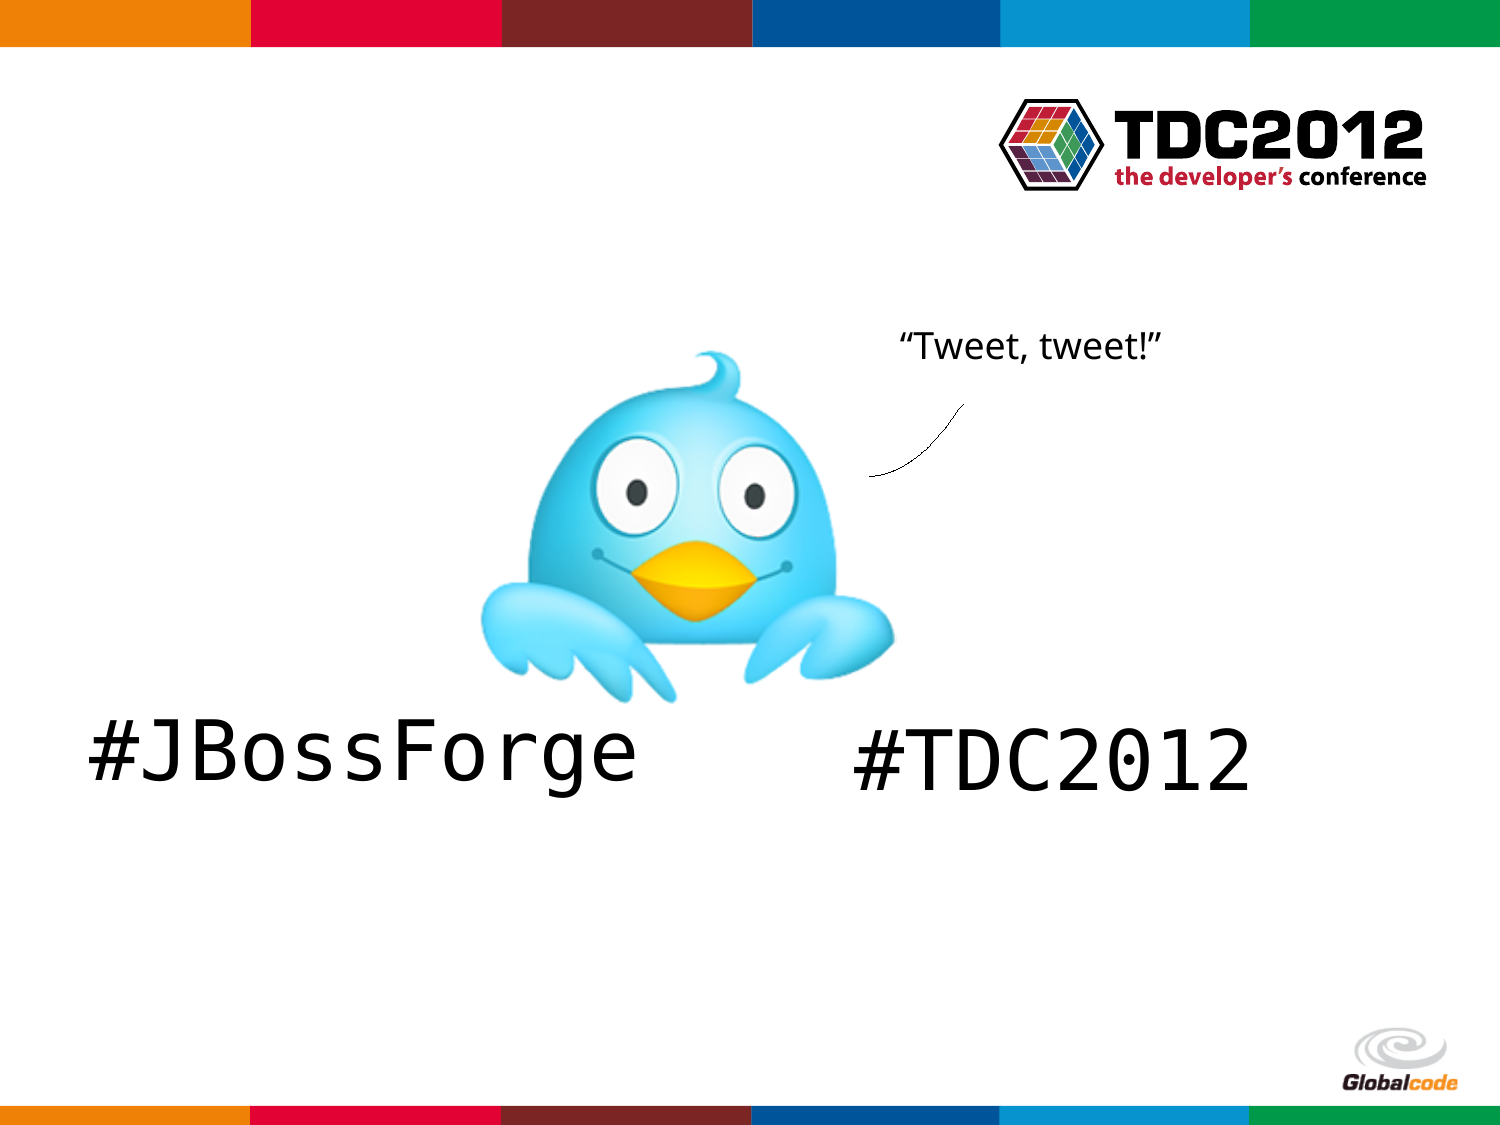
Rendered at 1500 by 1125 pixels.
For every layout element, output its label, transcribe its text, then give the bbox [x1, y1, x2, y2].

text_box #JBossForge [75, 690, 655, 805]
picture [480, 299, 897, 717]
text_box “Tweet, tweet!” [885, 314, 1336, 375]
picture [1340, 999, 1459, 1105]
text_box #TDC2012 [840, 700, 1291, 816]
